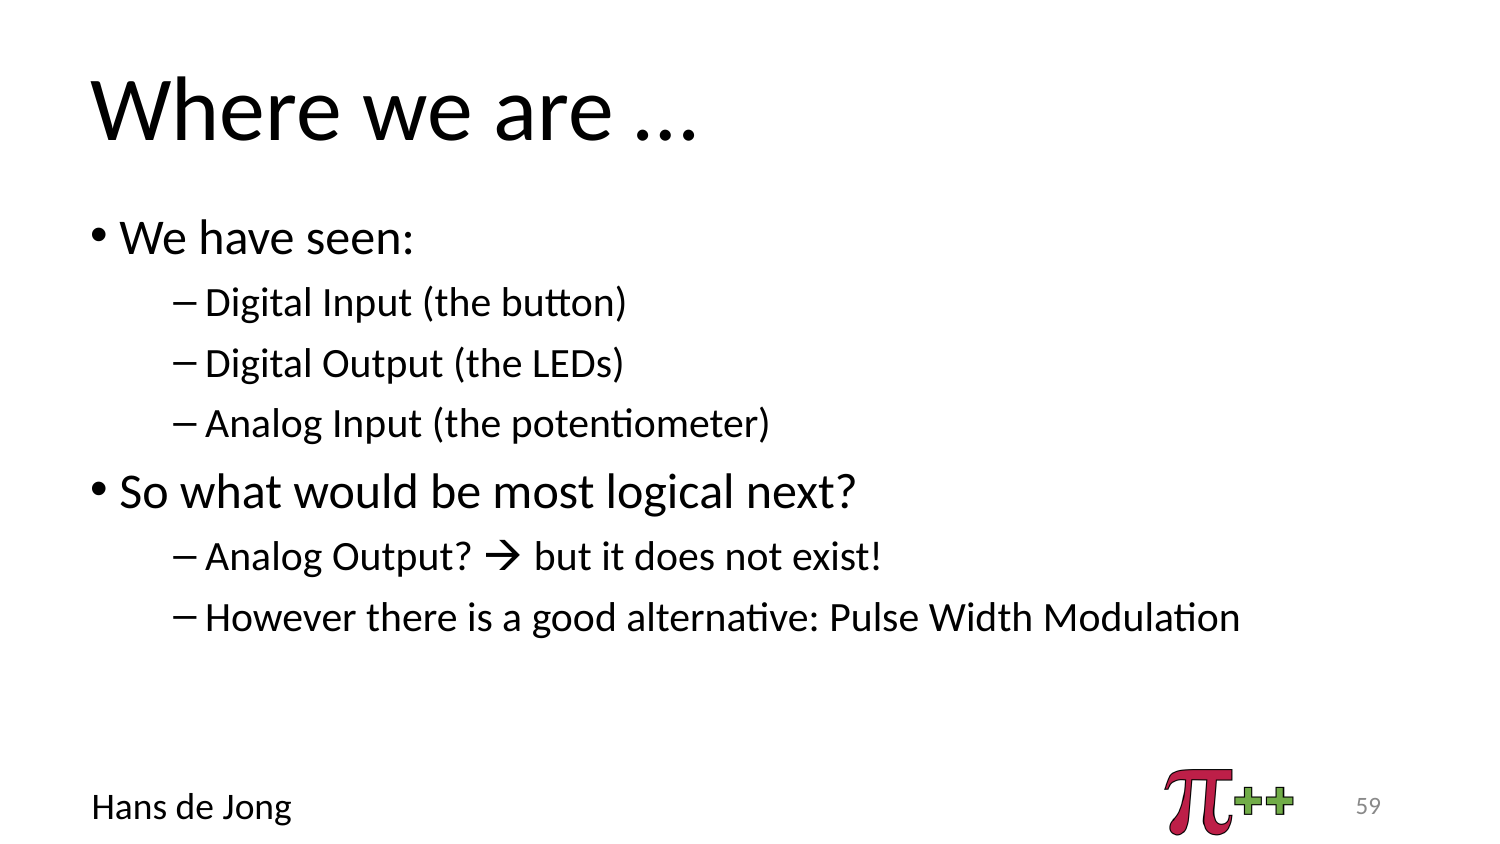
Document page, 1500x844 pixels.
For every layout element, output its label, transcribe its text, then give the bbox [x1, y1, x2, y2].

title Where we are … [75, 33, 1426, 175]
list We have seen: Digital Input (the button) Digital Output (the LEDs) Analog Input (the potentiometer) So what would be most logical next? Analog Output?  but it does not exist! However there is a good alternative: Pulse Width Modulation [75, 196, 1426, 754]
text_box 59 [1340, 782, 1426, 827]
